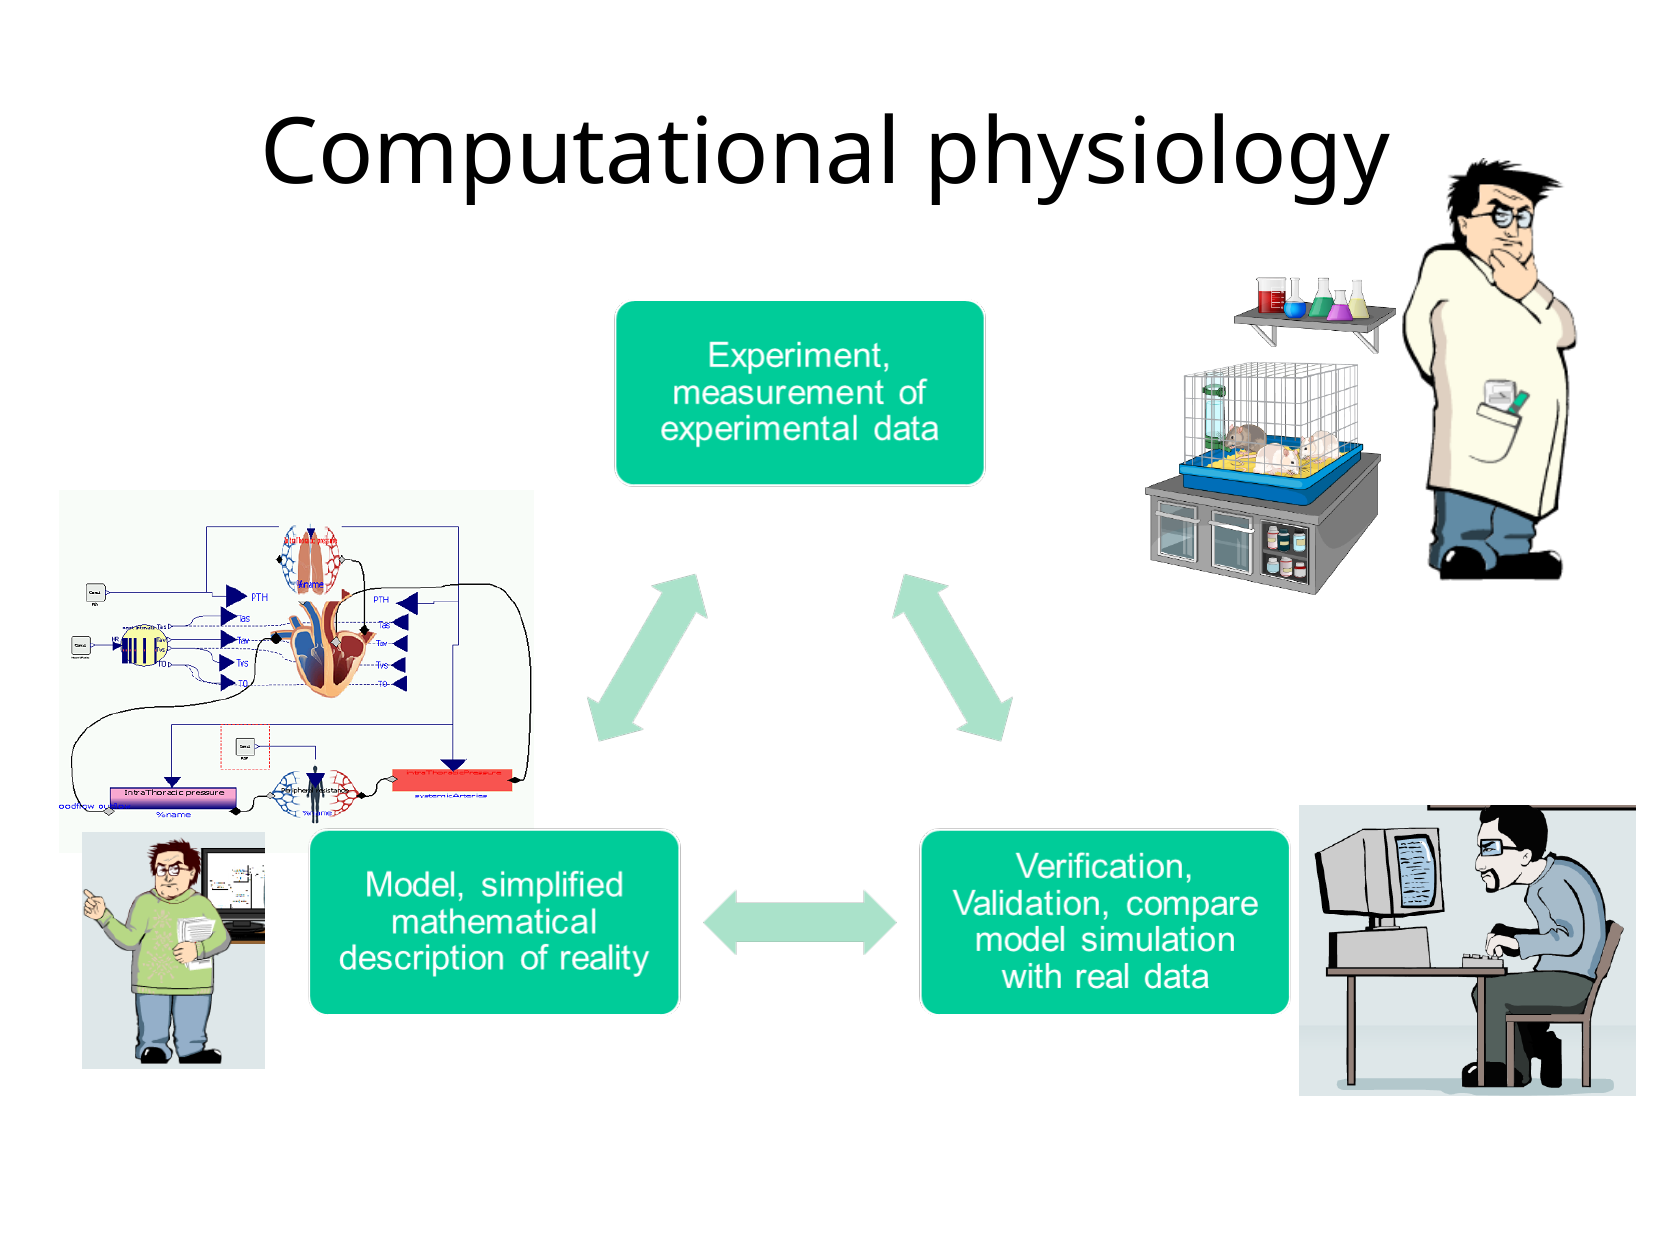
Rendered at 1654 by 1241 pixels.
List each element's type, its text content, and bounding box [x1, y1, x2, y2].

title Computational physiology [82, 49, 1570, 256]
picture [59, 158, 1636, 1096]
